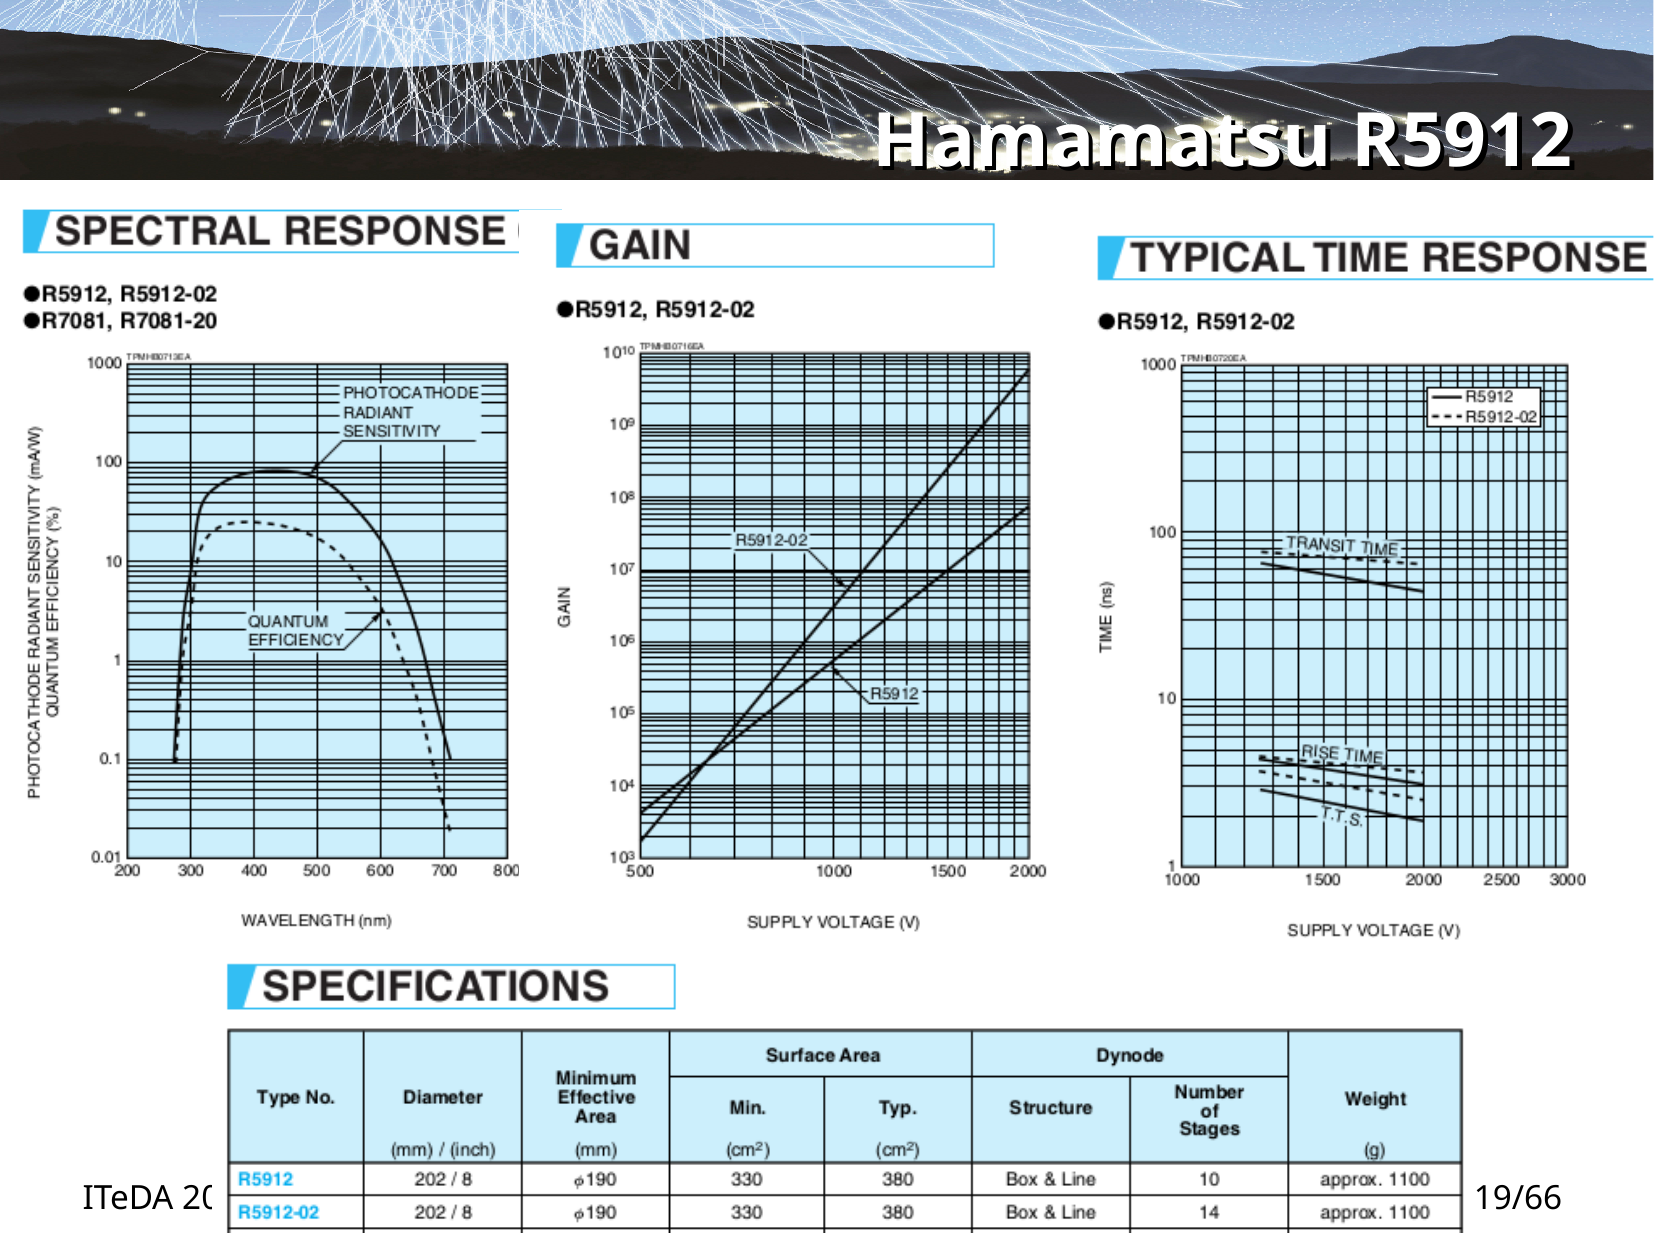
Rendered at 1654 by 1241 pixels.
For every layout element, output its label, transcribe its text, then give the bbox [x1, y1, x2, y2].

title Hamamatsu R5912 [86, 49, 1574, 216]
picture [0, 0, 1654, 180]
picture [0, 200, 1654, 1233]
